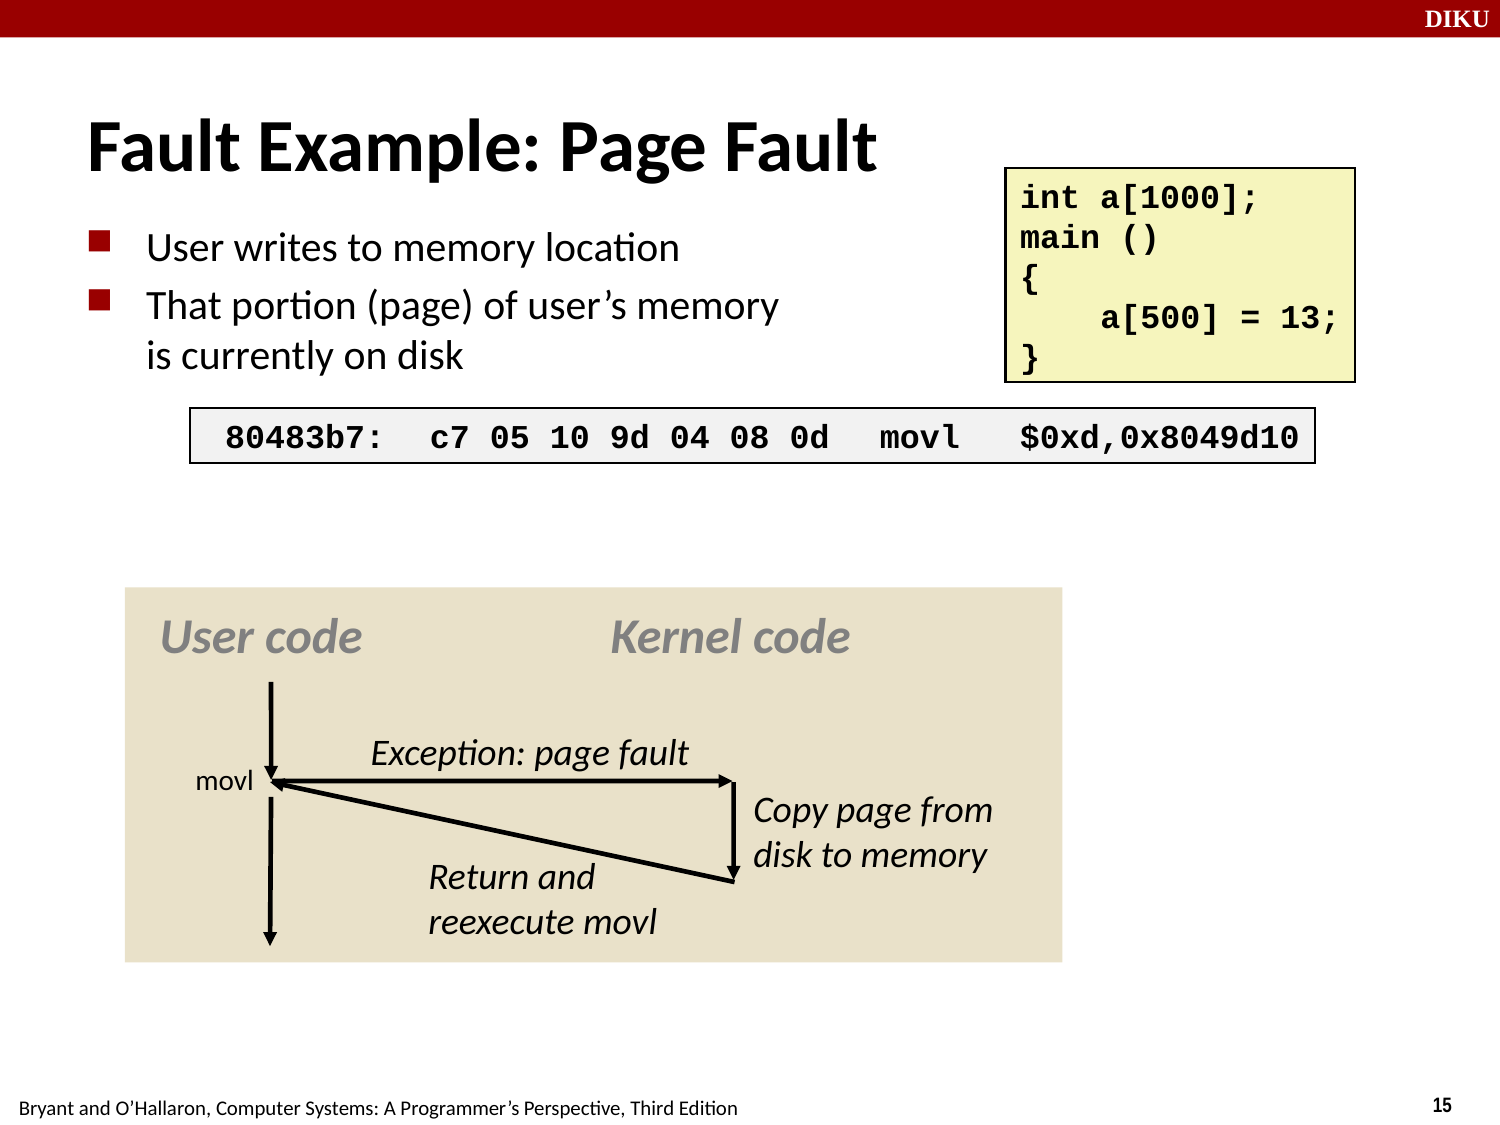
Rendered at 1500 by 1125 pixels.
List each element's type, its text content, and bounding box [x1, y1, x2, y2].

text_box [295, 783, 732, 878]
text_box movl [180, 753, 269, 804]
text_box Kernel code [595, 596, 866, 671]
text_box Return and reexecute movl [413, 844, 712, 949]
text_box int a[1000]; main () { a[500] = 13; } [1005, 167, 1356, 383]
text_box Copy page from disk to memory [738, 777, 1063, 883]
text_box Fault Example: Page Fault [72, 96, 1368, 188]
text_box [124, 587, 1063, 963]
text_box Exception: page fault [355, 721, 705, 781]
text_box User code [144, 596, 378, 671]
text_box User writes to memory location That portion (page) of user’s memory is currently on disk [75, 212, 1413, 388]
text_box 80483b7: c7 05 10 9d 04 08 0d movl $0xd,0x8049d10 [190, 408, 1315, 463]
